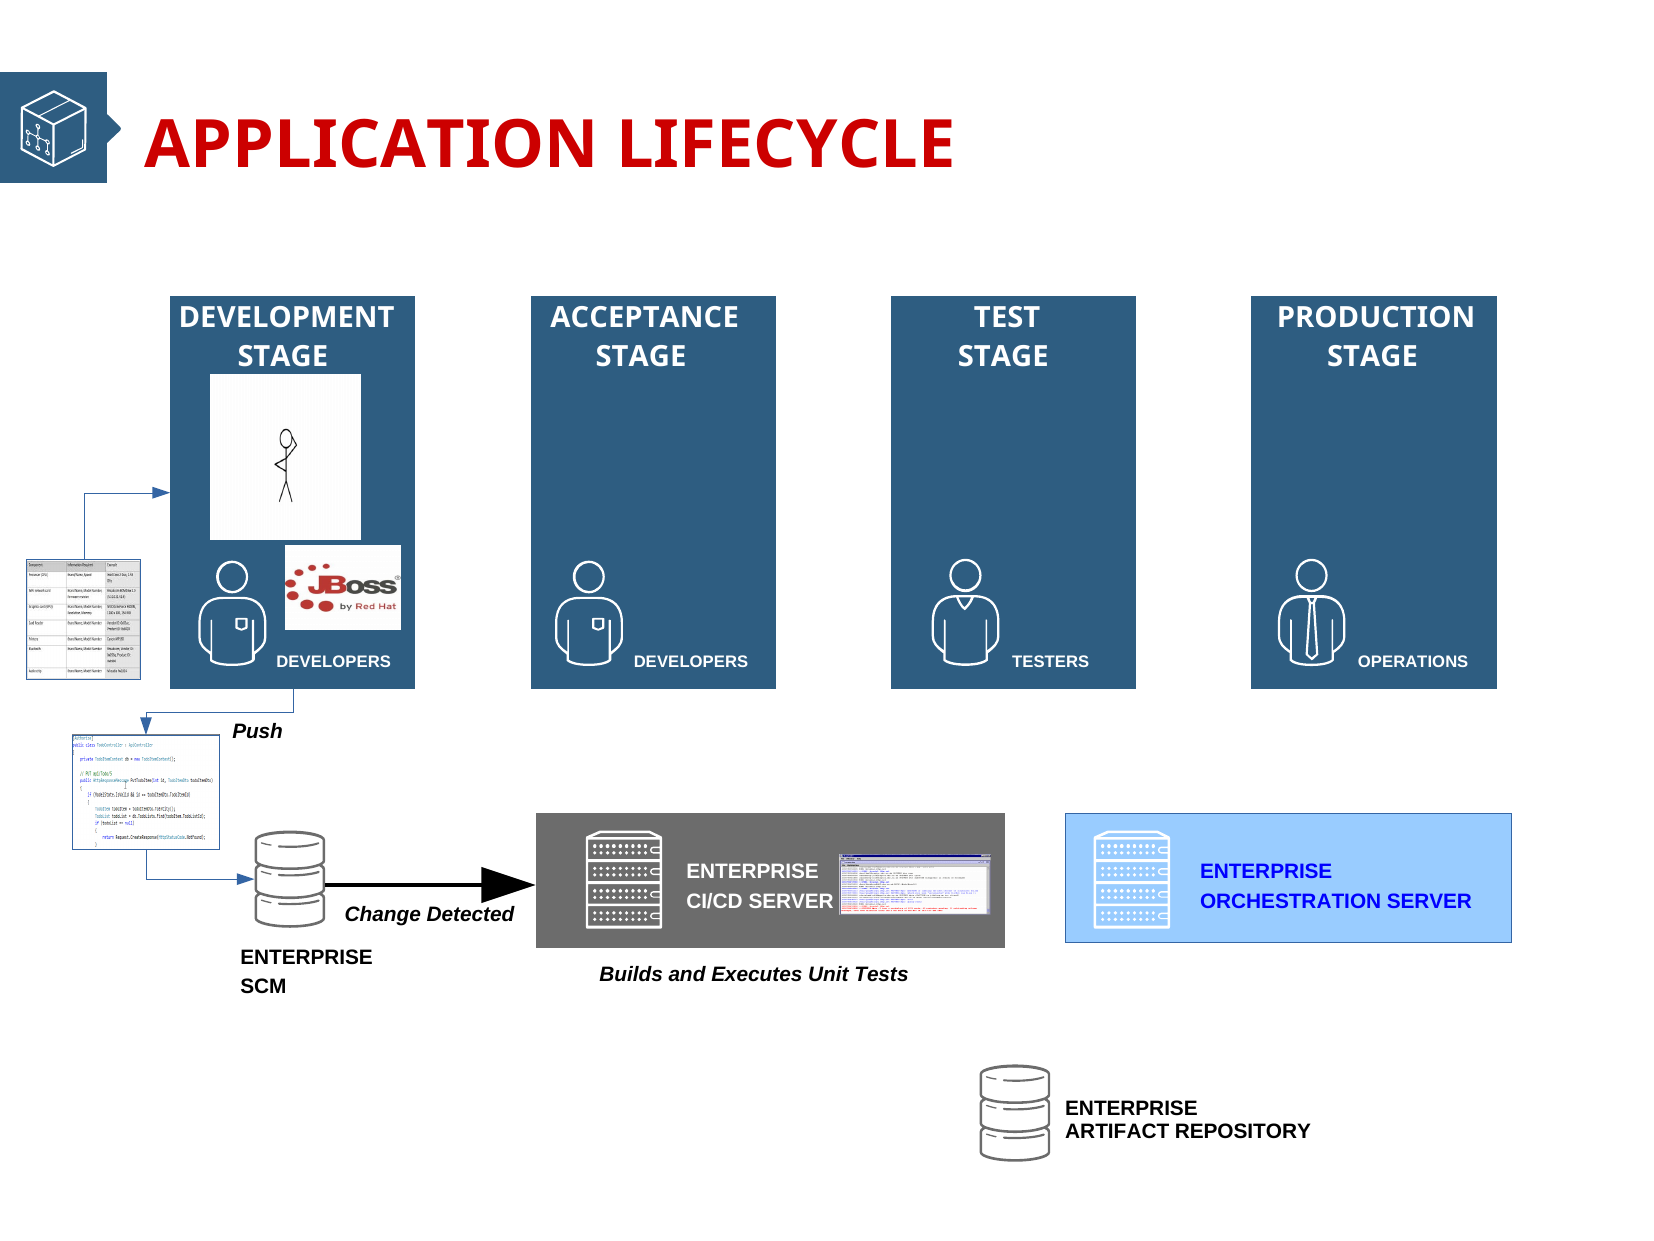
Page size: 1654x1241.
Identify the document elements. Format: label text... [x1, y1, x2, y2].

text_box [1251, 296, 1497, 689]
text_box ACCEPTANCE STAGE [550, 295, 752, 362]
picture [210, 374, 361, 541]
text_box Change Detected [344, 903, 515, 927]
text_box Push [232, 720, 301, 744]
picture [72, 734, 220, 850]
text_box PRODUCTION STAGE [1276, 295, 1475, 362]
text_box [891, 296, 1136, 689]
text_box APPLICATION LIFECYCLE [144, 96, 1256, 171]
text_box [1065, 813, 1512, 942]
text_box ENTERPRISE ORCHESTRATION SERVER [1200, 860, 1484, 910]
text_box DEVELOPERS [633, 642, 761, 669]
text_box DEVELOPERS [276, 642, 403, 669]
picture [839, 854, 991, 916]
text_box [170, 296, 415, 689]
text_box ENTERPRISE SCM [240, 945, 373, 995]
text_box Builds and Executes Unit Tests [599, 962, 908, 986]
text_box ENTERPRISE CI/CD SERVER [686, 860, 839, 910]
text_box [531, 296, 776, 689]
text_box OPERATIONS [1357, 642, 1480, 669]
text_box TESTERS [1012, 642, 1100, 669]
text_box [0, 72, 121, 183]
text_box TEST STAGE [957, 295, 1070, 362]
text_box ENTERPRISE ARTIFACT REPOSITORY [1065, 1096, 1314, 1143]
text_box [979, 1064, 1051, 1162]
picture [26, 559, 141, 680]
text_box [536, 813, 1005, 948]
picture [285, 545, 401, 631]
text_box [254, 830, 326, 928]
text_box DEVELOPMENT STAGE [178, 295, 402, 362]
